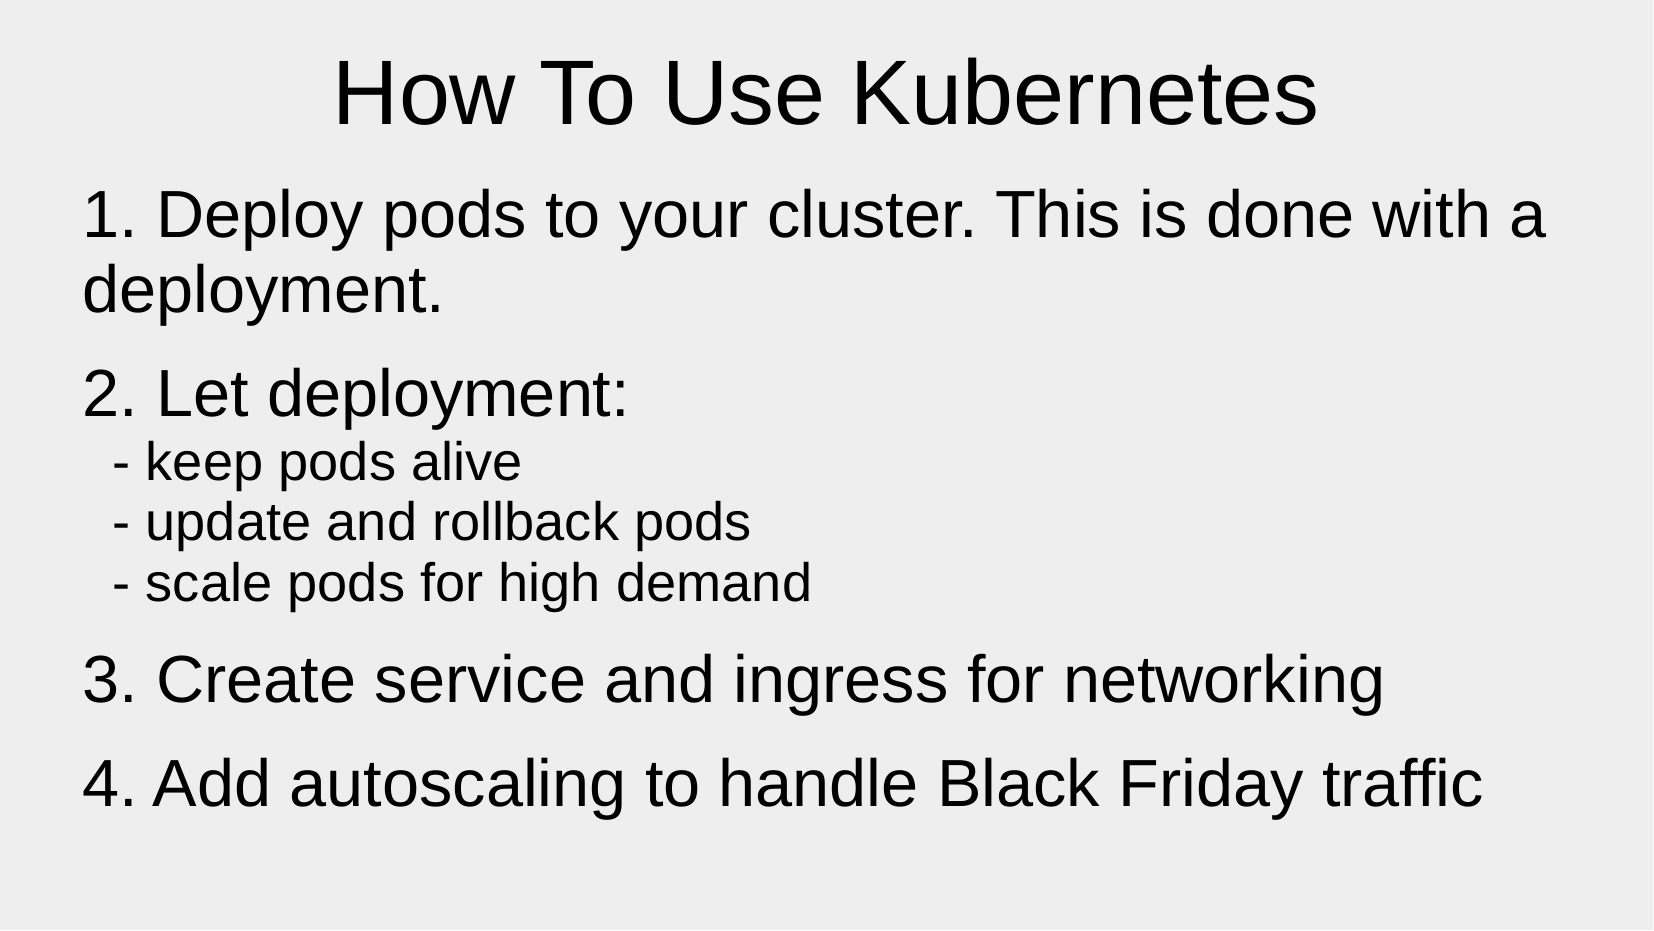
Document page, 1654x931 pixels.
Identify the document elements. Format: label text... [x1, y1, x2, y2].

title How To Use Kubernetes [82, 37, 1571, 148]
list 1. Deploy pods to your cluster. This is done with a deployment. 2. Let deployment: - keep pods alive - update and rollback pods - scale pods for high demand 3. Create service and ingress for networking 4. Add autoscaling to handle Black Friday traffic [82, 177, 1571, 886]
